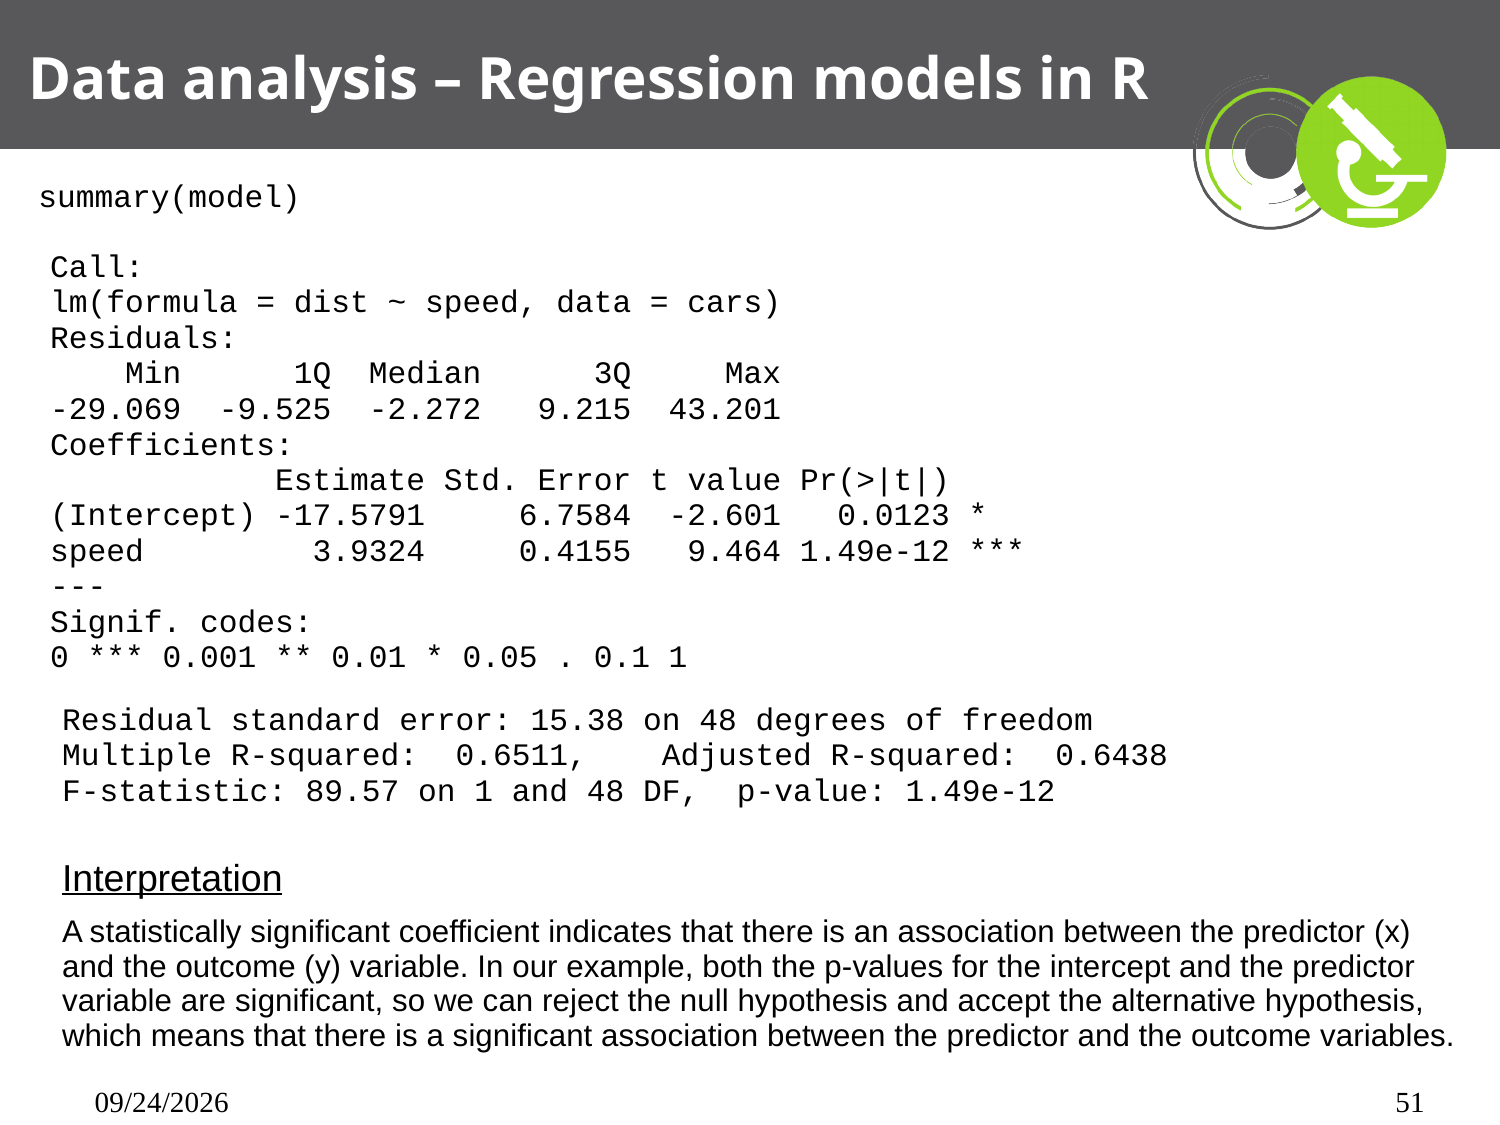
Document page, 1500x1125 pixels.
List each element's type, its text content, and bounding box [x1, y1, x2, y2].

text_box summary(model) [23, 174, 333, 225]
text_box Residual standard error: 15.38 on 48 degrees of freedom Multiple R-squared: 0.6511, Adjusted R-squared: 0.6438 F-statistic: 89.57 on 1 and 48 DF, p-value: 1.49e-12 [47, 696, 1229, 827]
title Data analysis – Regression models in R [0, 0, 1193, 154]
text_box Interpretation [47, 849, 298, 907]
picture [1188, 69, 1453, 236]
text_box A statistically significant coefficient indicates that there is an association between the predictor (x) and the outcome (y) variable. In our example, both the p-values for the intercept and the predictor variable are significant, so we can reject the null hypothesis and accept the alternative hypothesis, which means that there is a significant association between the predictor and the outcome variables. [47, 906, 1489, 1061]
text_box Call: lm(formula = dist ~ speed, data = cars) Residuals: Min 1Q Median 3Q Max -29.069 -9.525 -2.272 9.215 43.201 Coefficients: Estimate Std. Error t value Pr(>|t|) (Intercept) -17.5791 6.7584 -2.601 0.0123 * speed 3.9324 0.4155 9.464 1.49e-12 *** --- Signif. codes: 0 *** 0.001 ** 0.01 * 0.05 . 0.1 1 [35, 244, 1406, 851]
